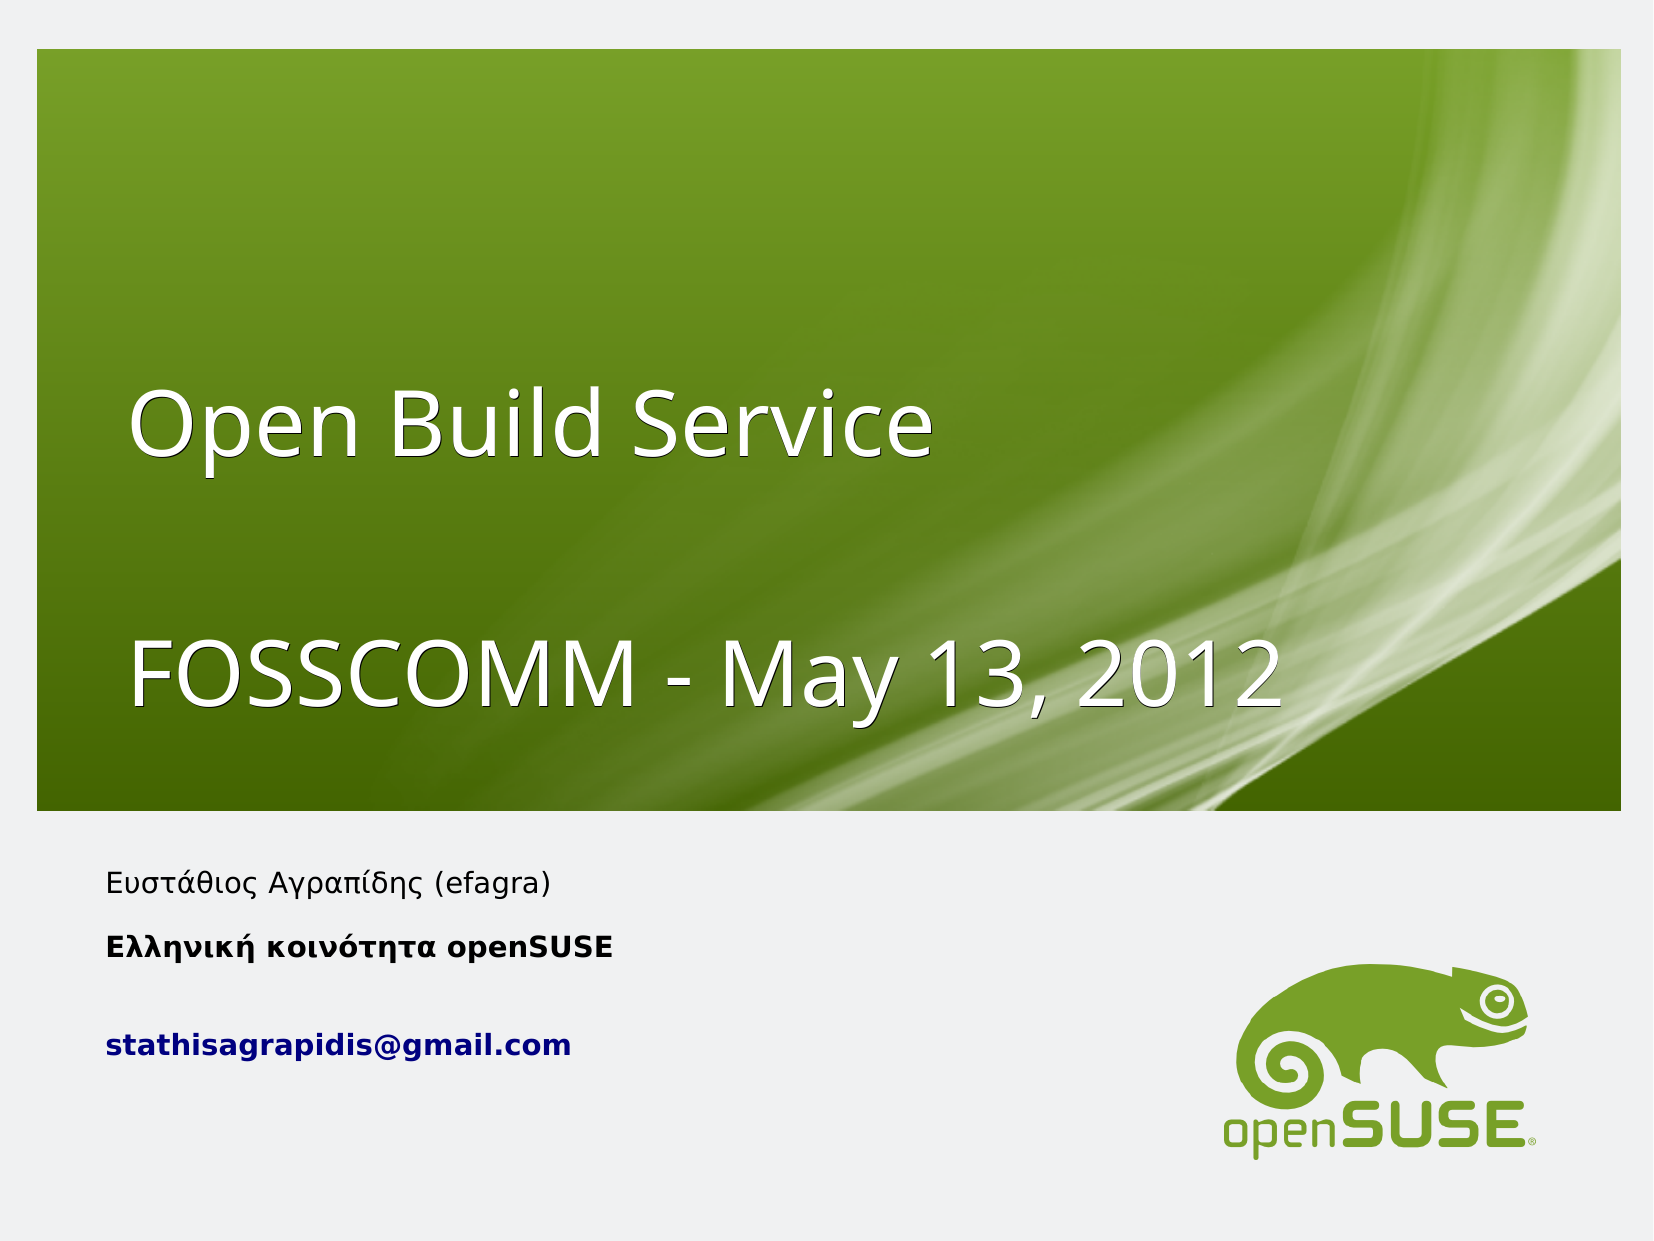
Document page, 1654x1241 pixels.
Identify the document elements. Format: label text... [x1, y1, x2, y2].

list Ευστάθιος Αγραπίδης (efagra) Eλληνική κοινότητα openSUSE stathisagrapidis@gmail.com [105, 866, 838, 1241]
picture [0, 0, 1654, 1241]
title Open Build Service FOSSCOMM - May 13, 2012 [126, 426, 1573, 734]
